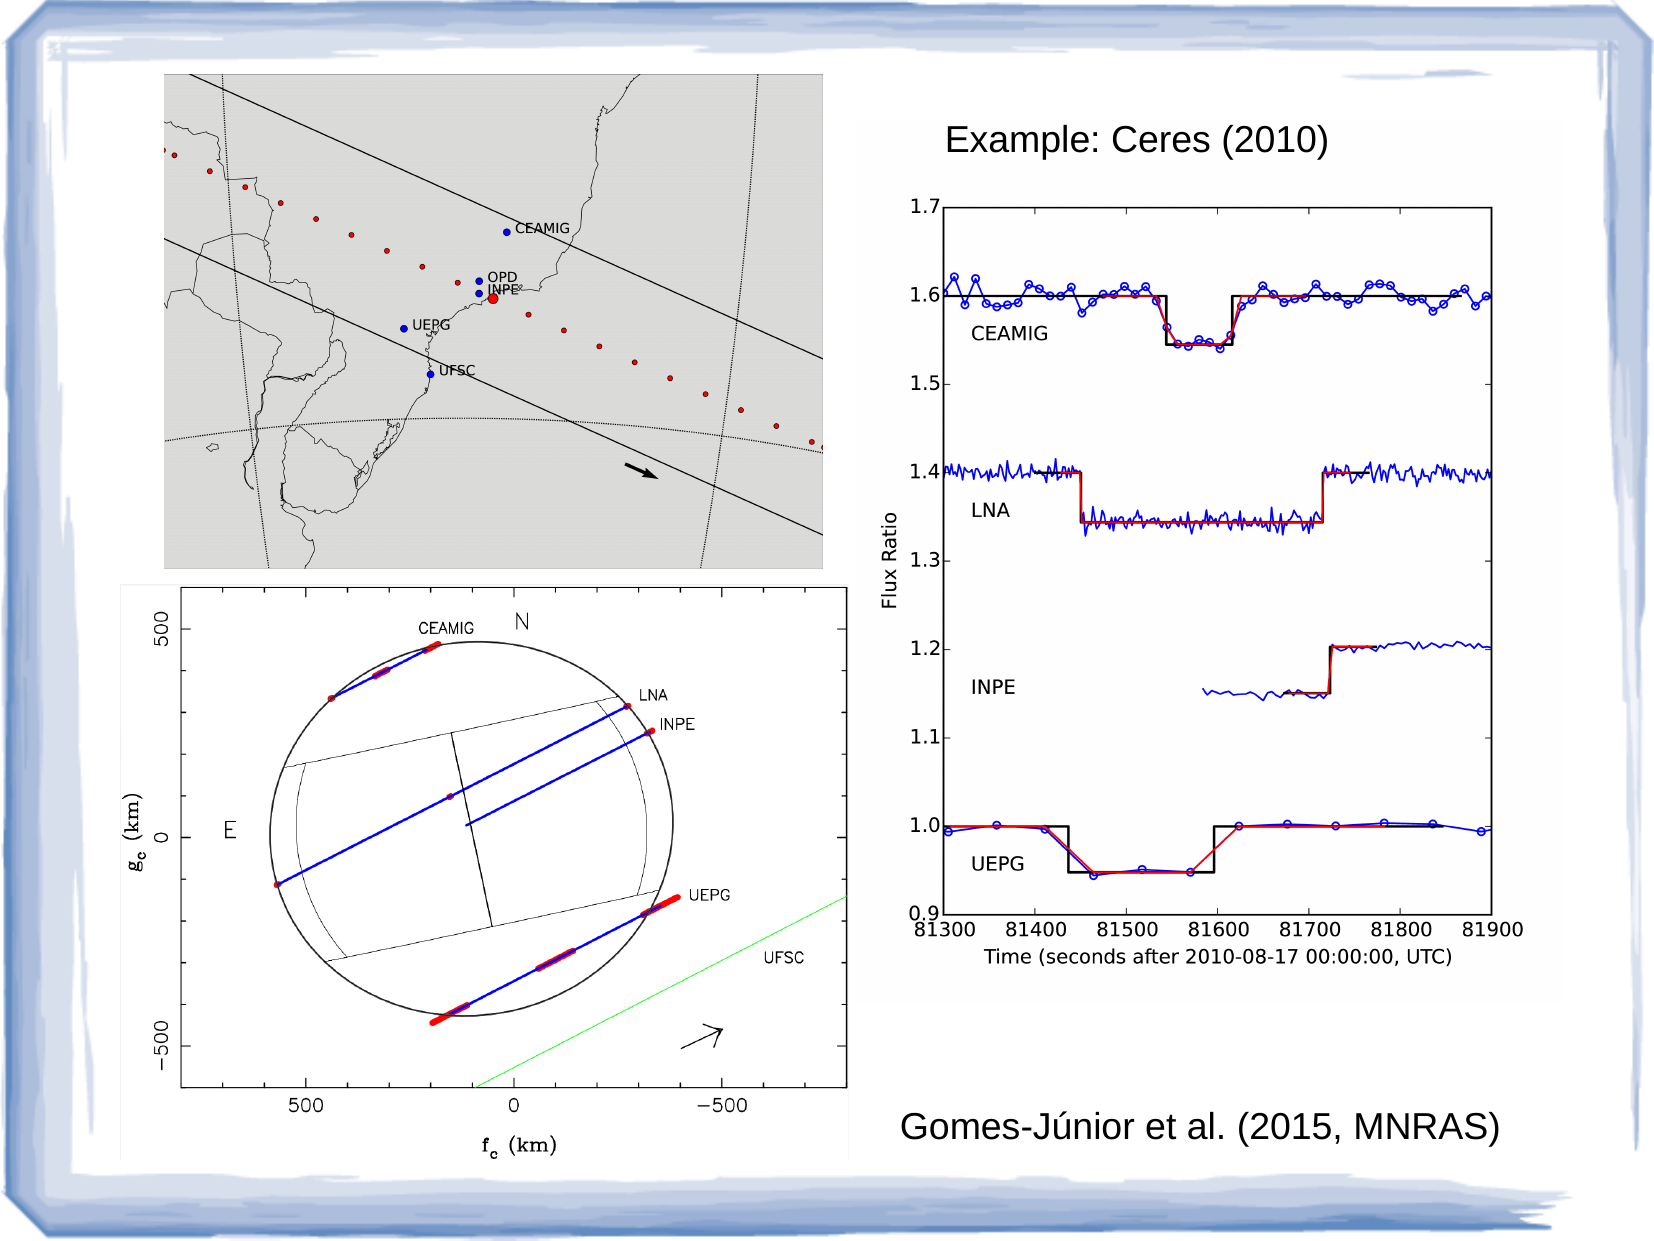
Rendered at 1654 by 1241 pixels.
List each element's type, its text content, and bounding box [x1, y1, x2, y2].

text_box Gomes-Júnior et al. (2015, MNRAS) [884, 1094, 1545, 1155]
text_box Example: Ceres (2010) [929, 108, 1515, 165]
picture [0, 0, 1654, 1241]
